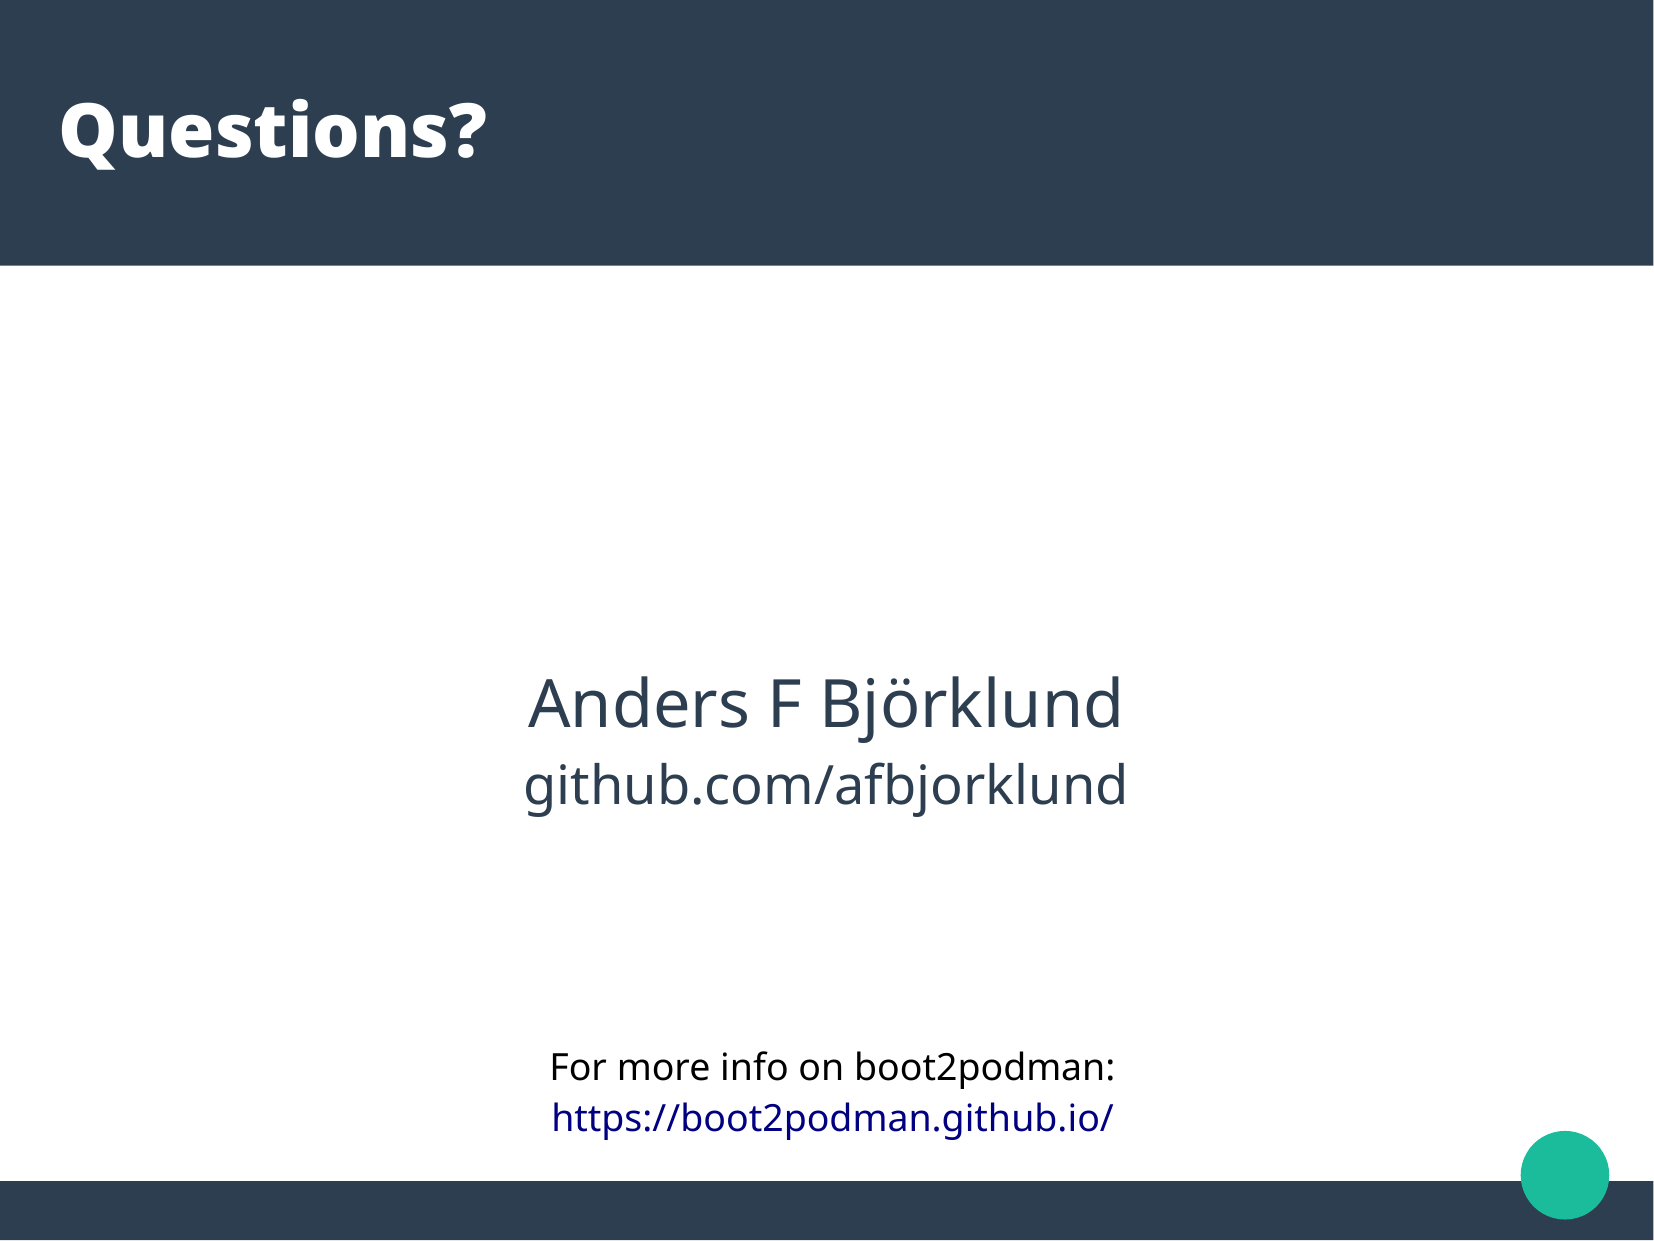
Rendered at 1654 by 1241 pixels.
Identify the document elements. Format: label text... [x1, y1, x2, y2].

title Questions? [59, 49, 1595, 207]
subtitle Anders F Björklund github.com/afbjorklund [59, 324, 1595, 1152]
text_box For more info on boot2podman: https://boot2podman.github.io/ [425, 1033, 1241, 1152]
